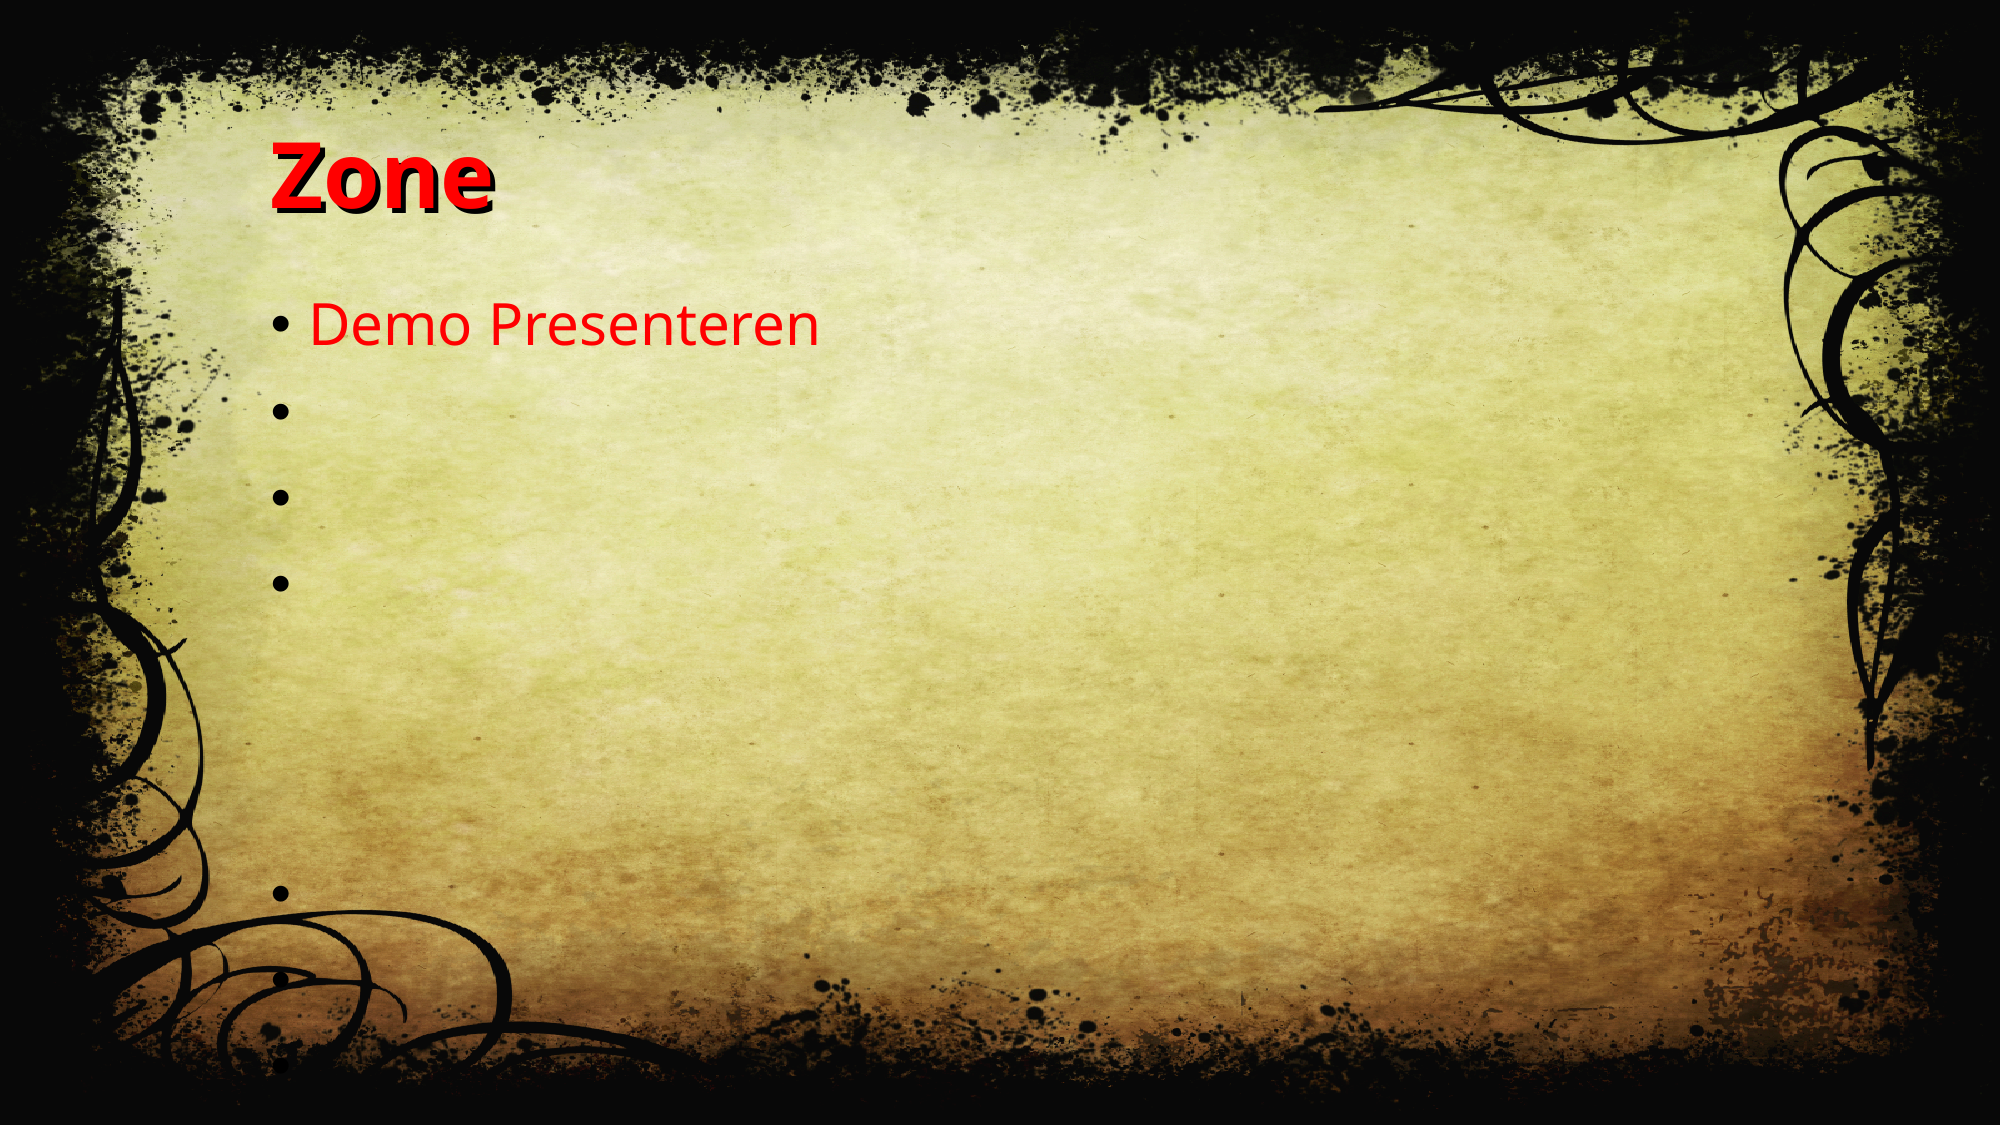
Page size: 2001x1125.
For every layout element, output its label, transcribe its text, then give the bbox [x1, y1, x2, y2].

list Demo Presenteren [255, 288, 1981, 1002]
title Zone [255, 70, 1981, 288]
